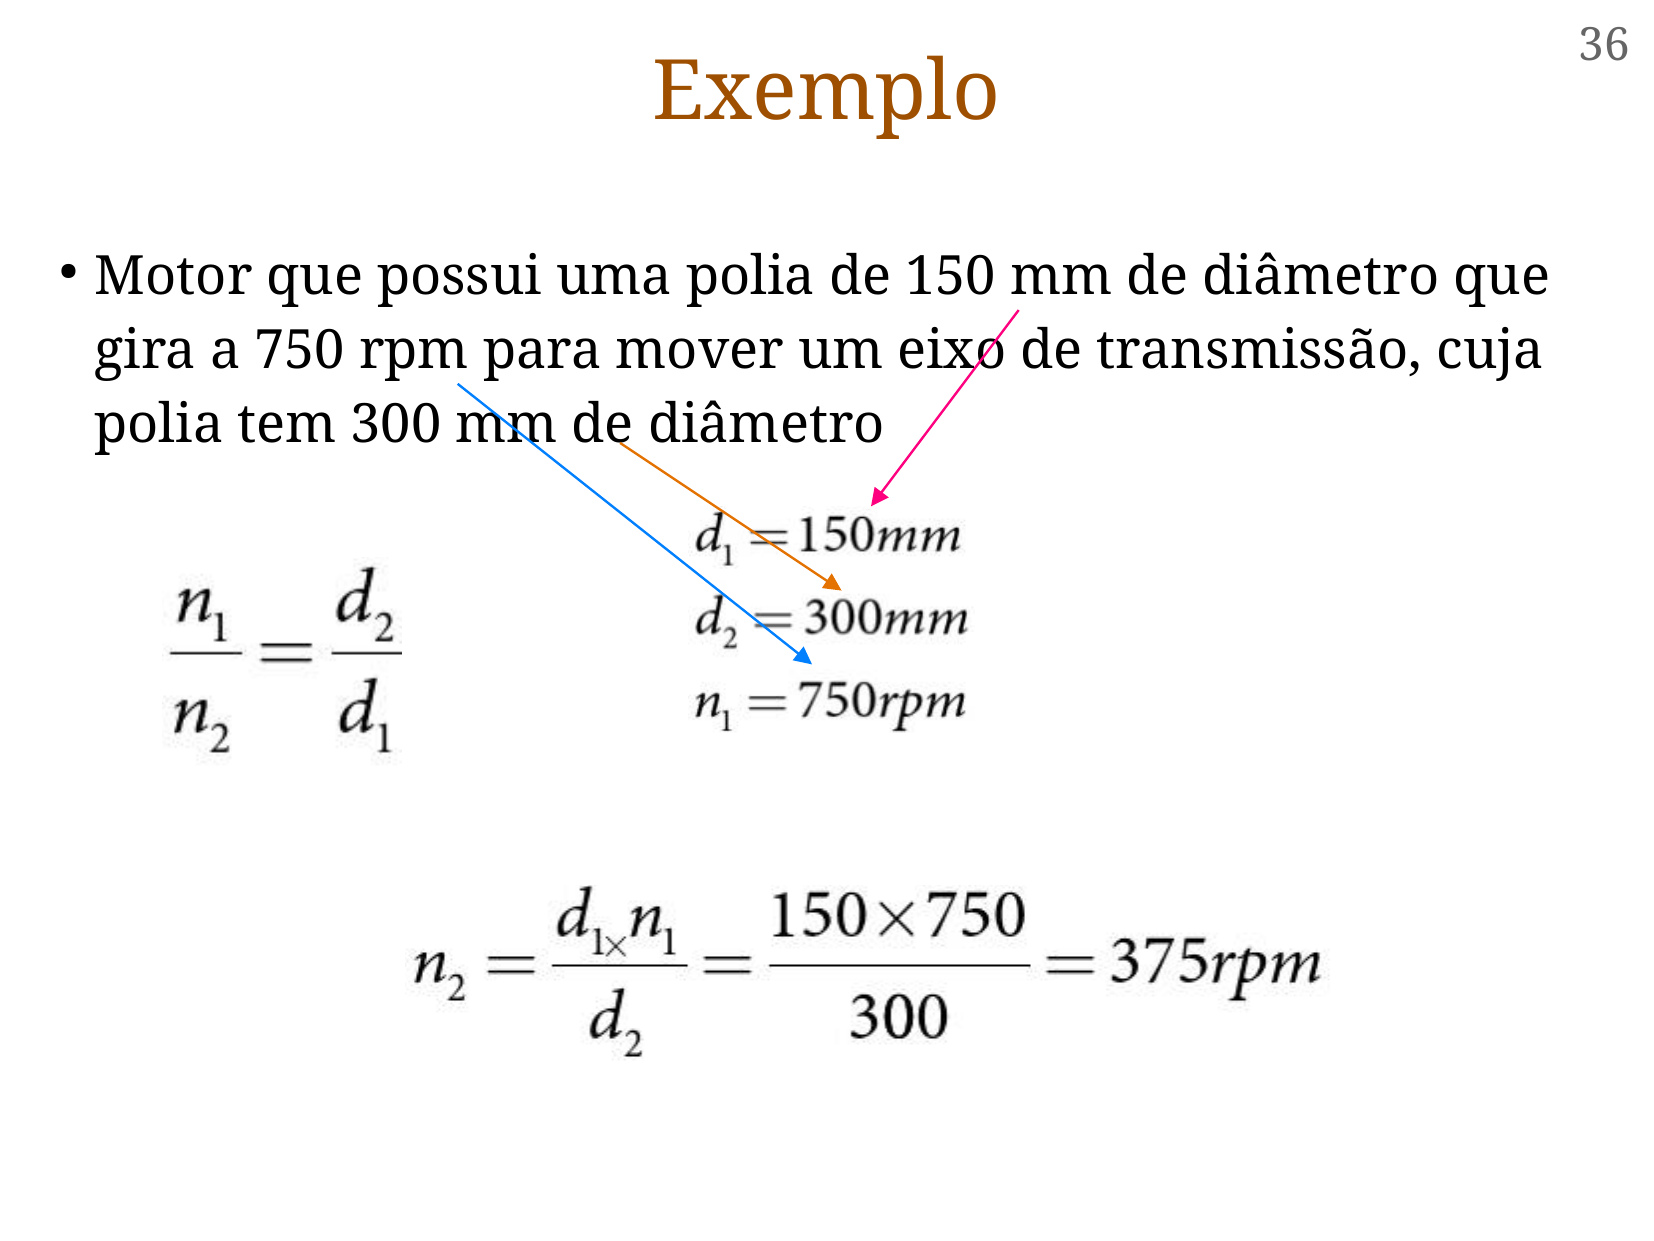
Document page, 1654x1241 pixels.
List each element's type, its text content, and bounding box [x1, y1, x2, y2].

picture [162, 557, 402, 768]
picture [688, 506, 975, 739]
list Motor que possui uma polia de 150 mm de diâmetro que gira a 750 rpm para mover um eixo de transmissão, cuja polia tem 300 mm de diâmetro [59, 236, 1595, 1211]
picture [405, 885, 1338, 1063]
title Exemplo [59, 29, 1595, 148]
